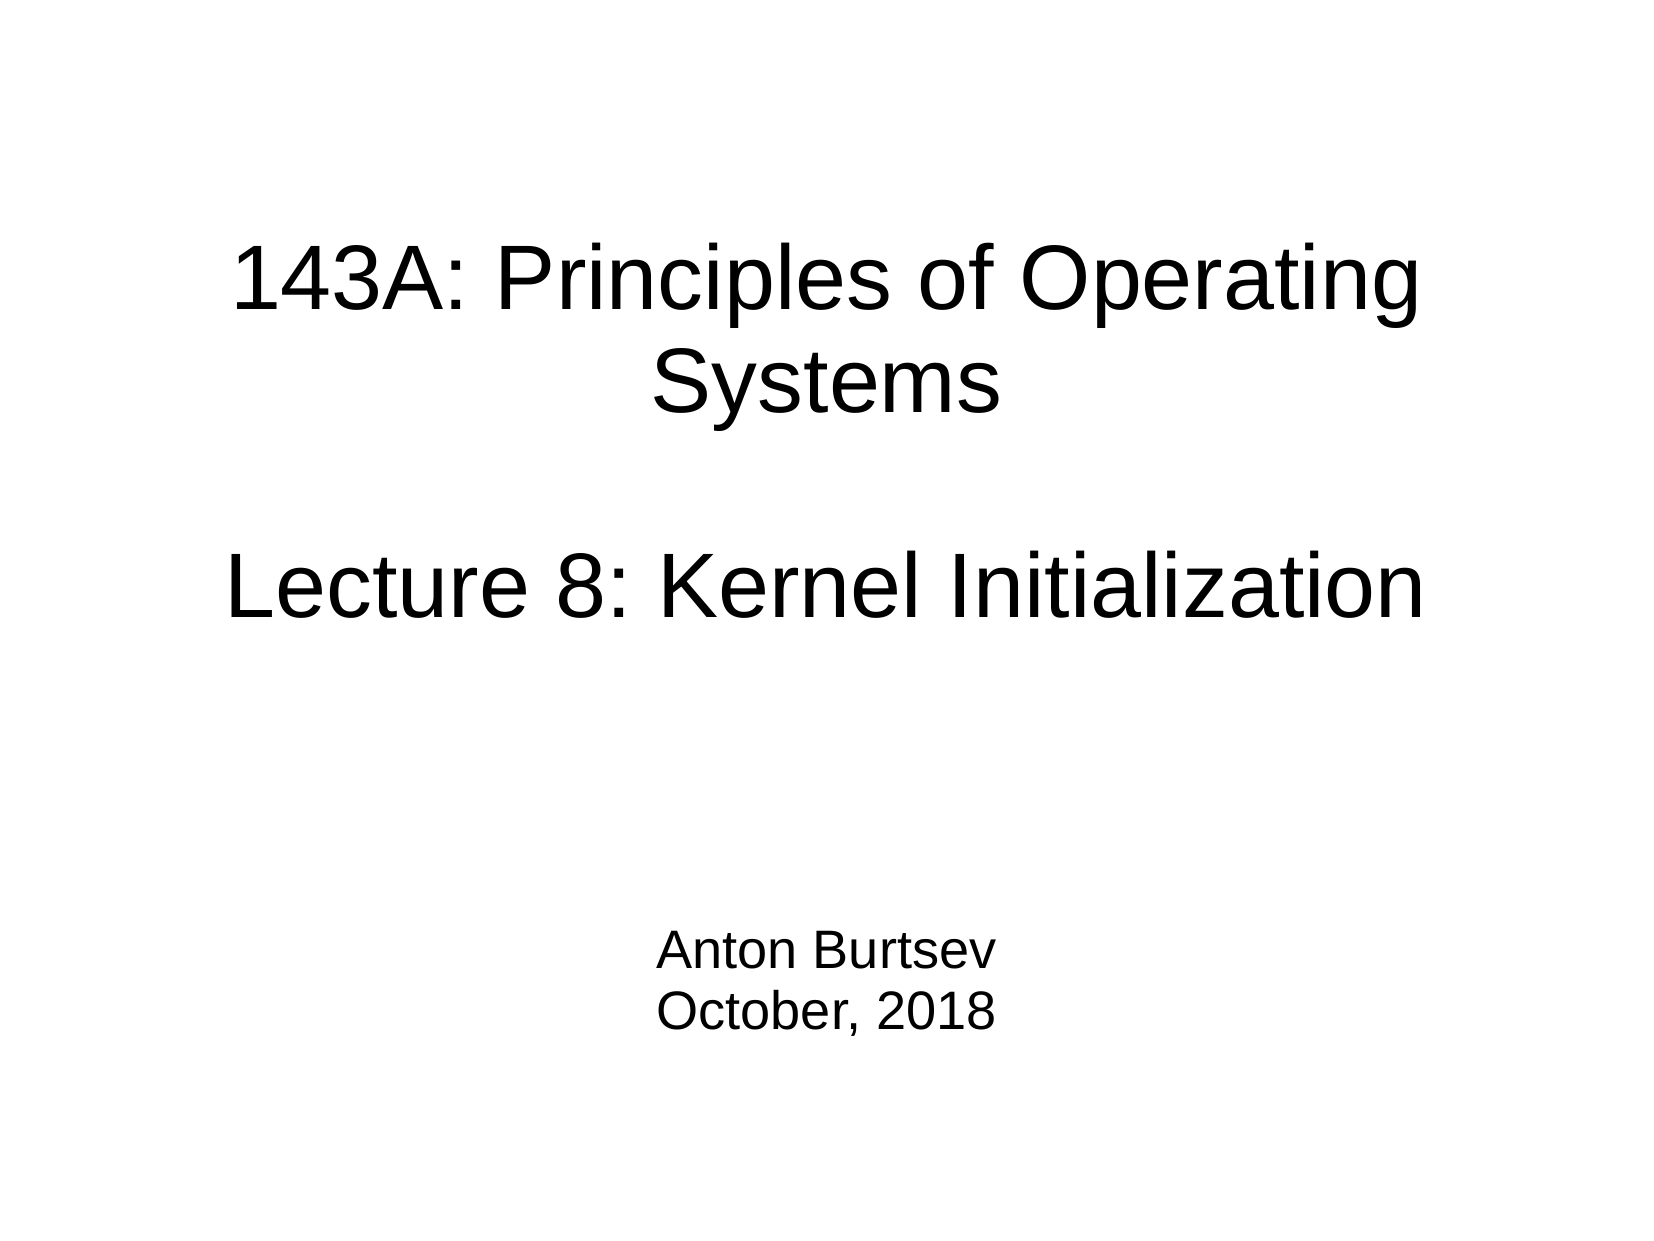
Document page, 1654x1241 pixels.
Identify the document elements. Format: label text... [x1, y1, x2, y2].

title 143A: Principles of Operating Systems Lecture 8: Kernel Initialization [82, 113, 1571, 637]
subtitle Anton Burtsev October, 2018 [82, 637, 1571, 1109]
